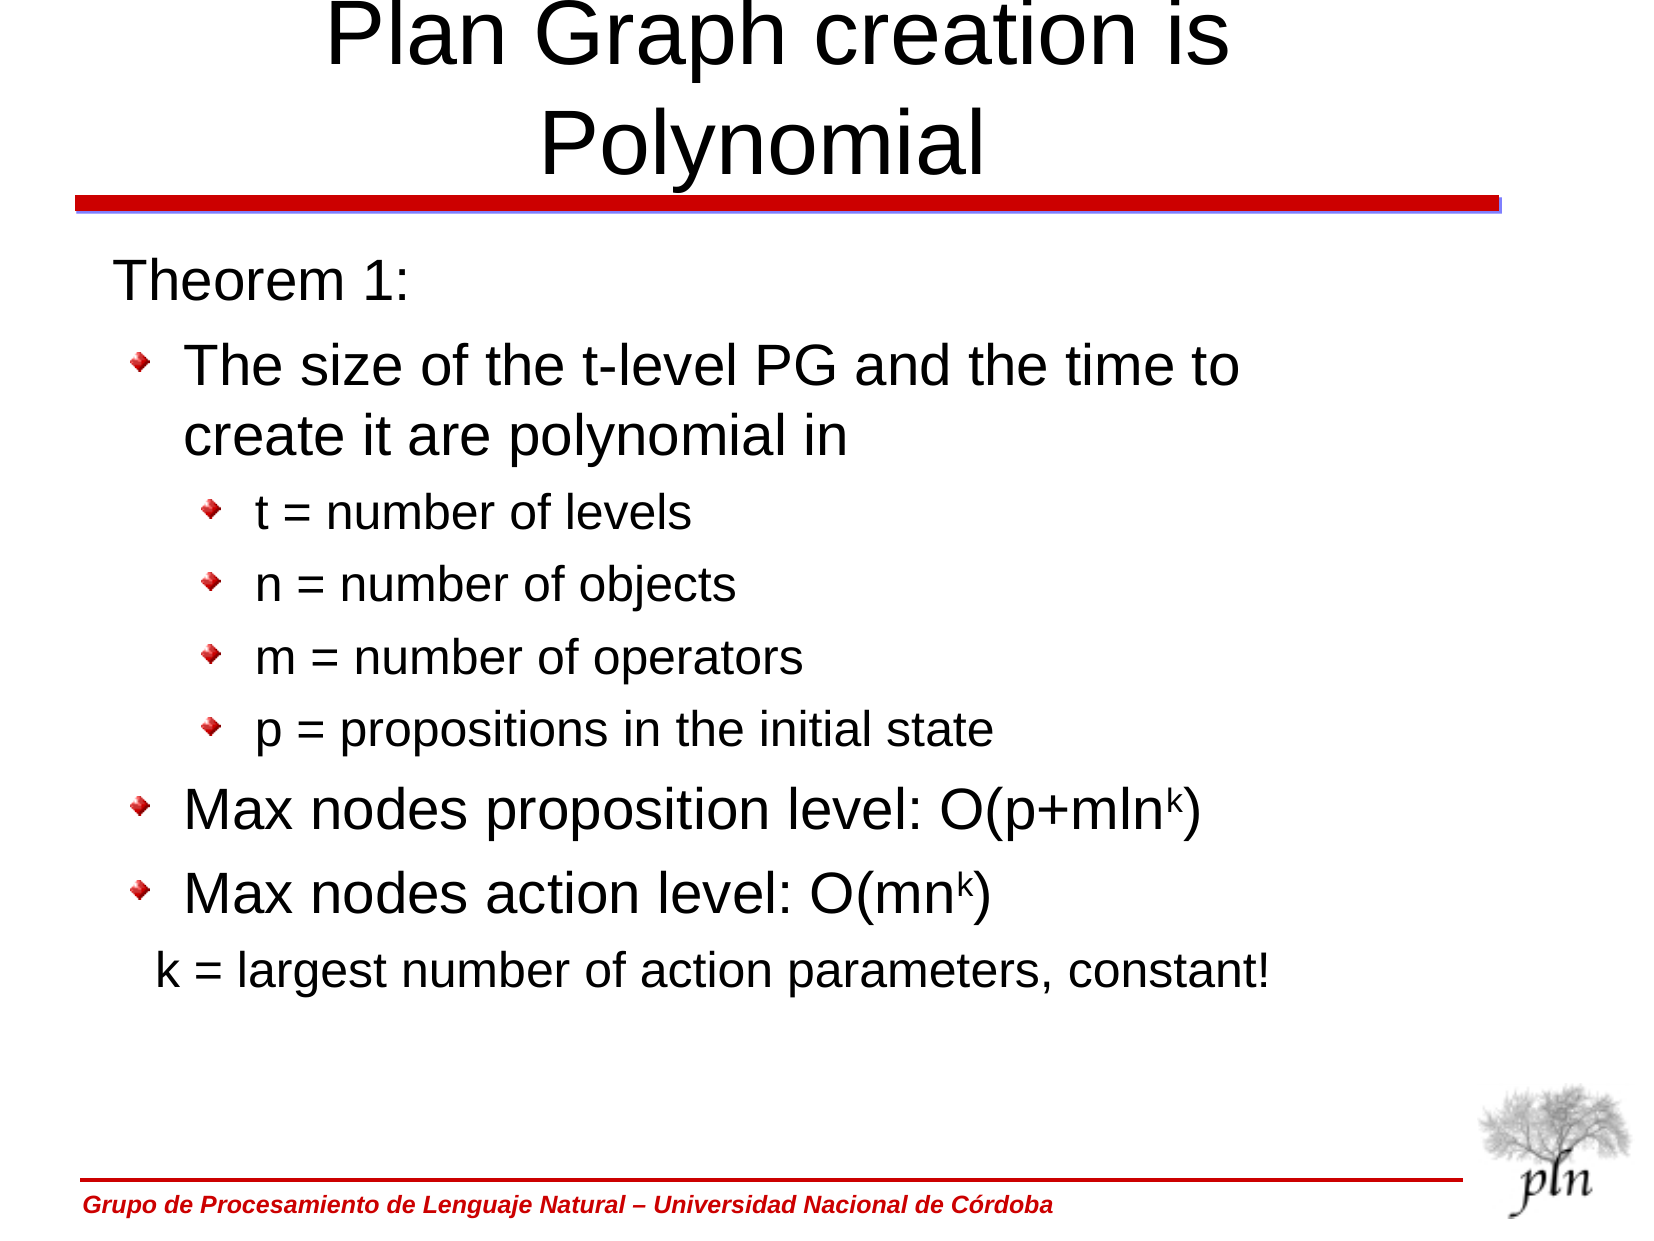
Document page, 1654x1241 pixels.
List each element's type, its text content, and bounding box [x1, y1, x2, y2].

list Theorem 1: The size of the t-level PG and the time to create it are polynomial in t = number of levels n = number of objects m = number of operators p = propositions in the initial state Max nodes proposition level: O(p+mlnk) Max nodes action level: O(mnk) k = largest number of action parameters, constant! [98, 235, 1426, 1013]
title Plan Graph creation is Polynomial [100, 0, 1426, 200]
picture [1477, 1083, 1635, 1219]
